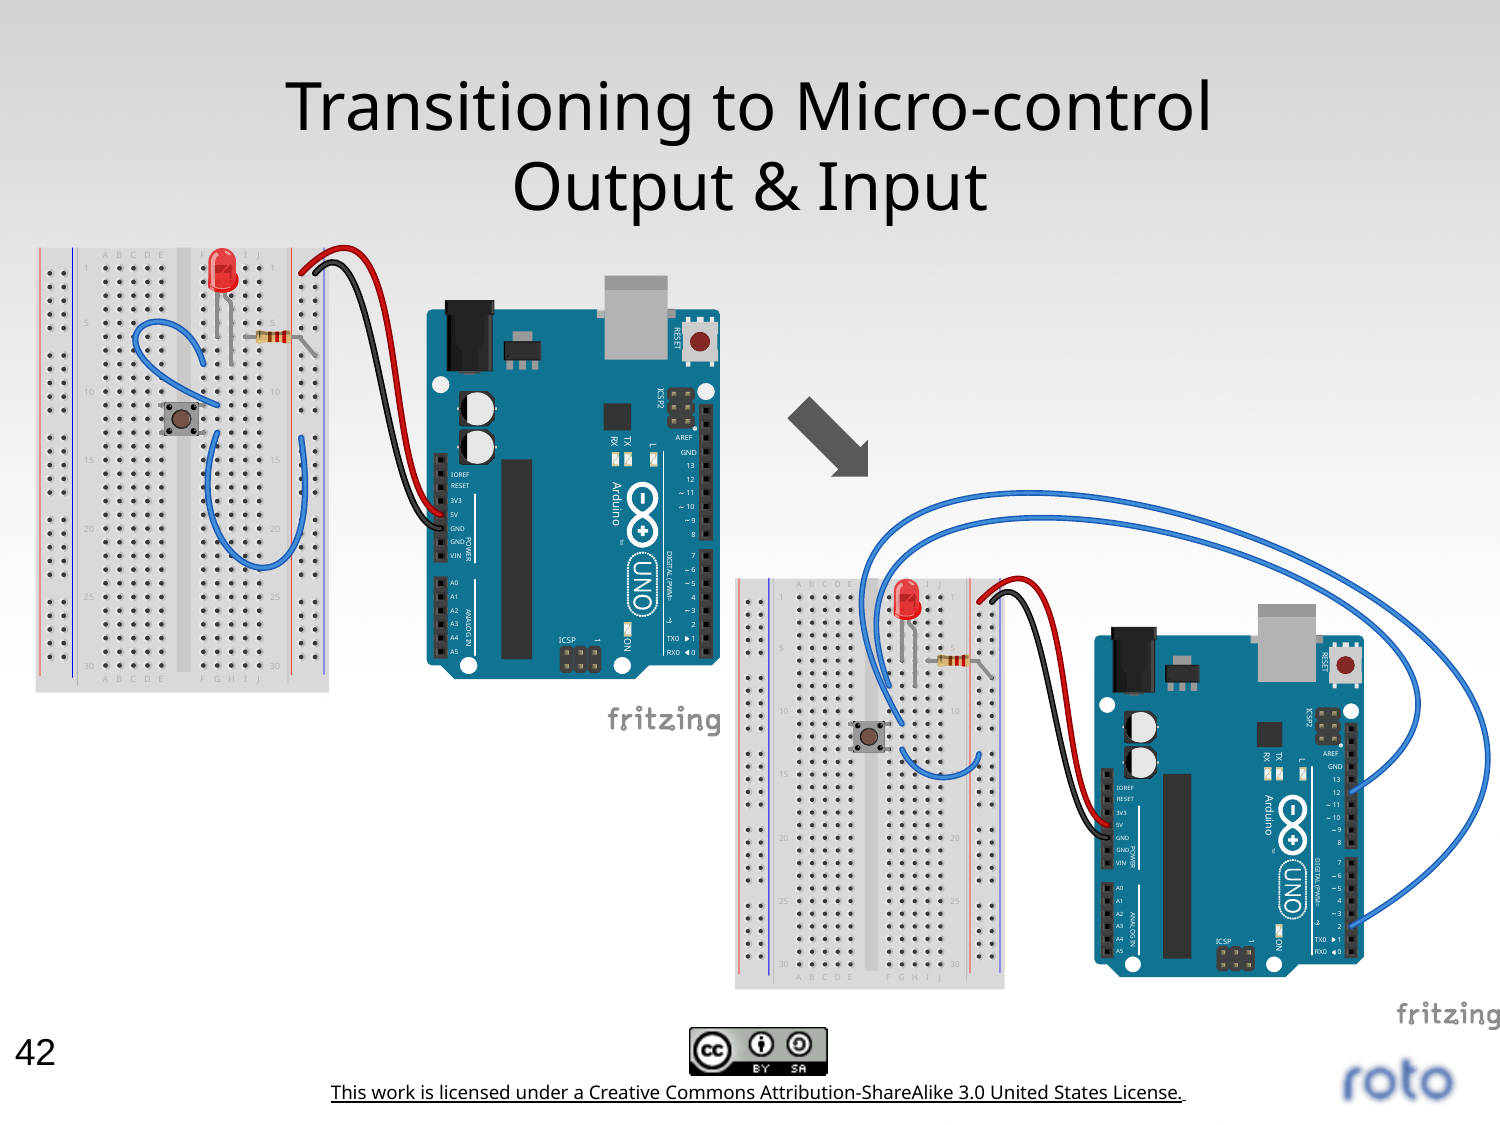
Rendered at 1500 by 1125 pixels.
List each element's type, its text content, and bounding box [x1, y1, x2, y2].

title Transitioning to Micro-control Output & Input [112, 49, 1388, 238]
text_box [787, 396, 868, 477]
picture [0, 0, 1500, 1125]
